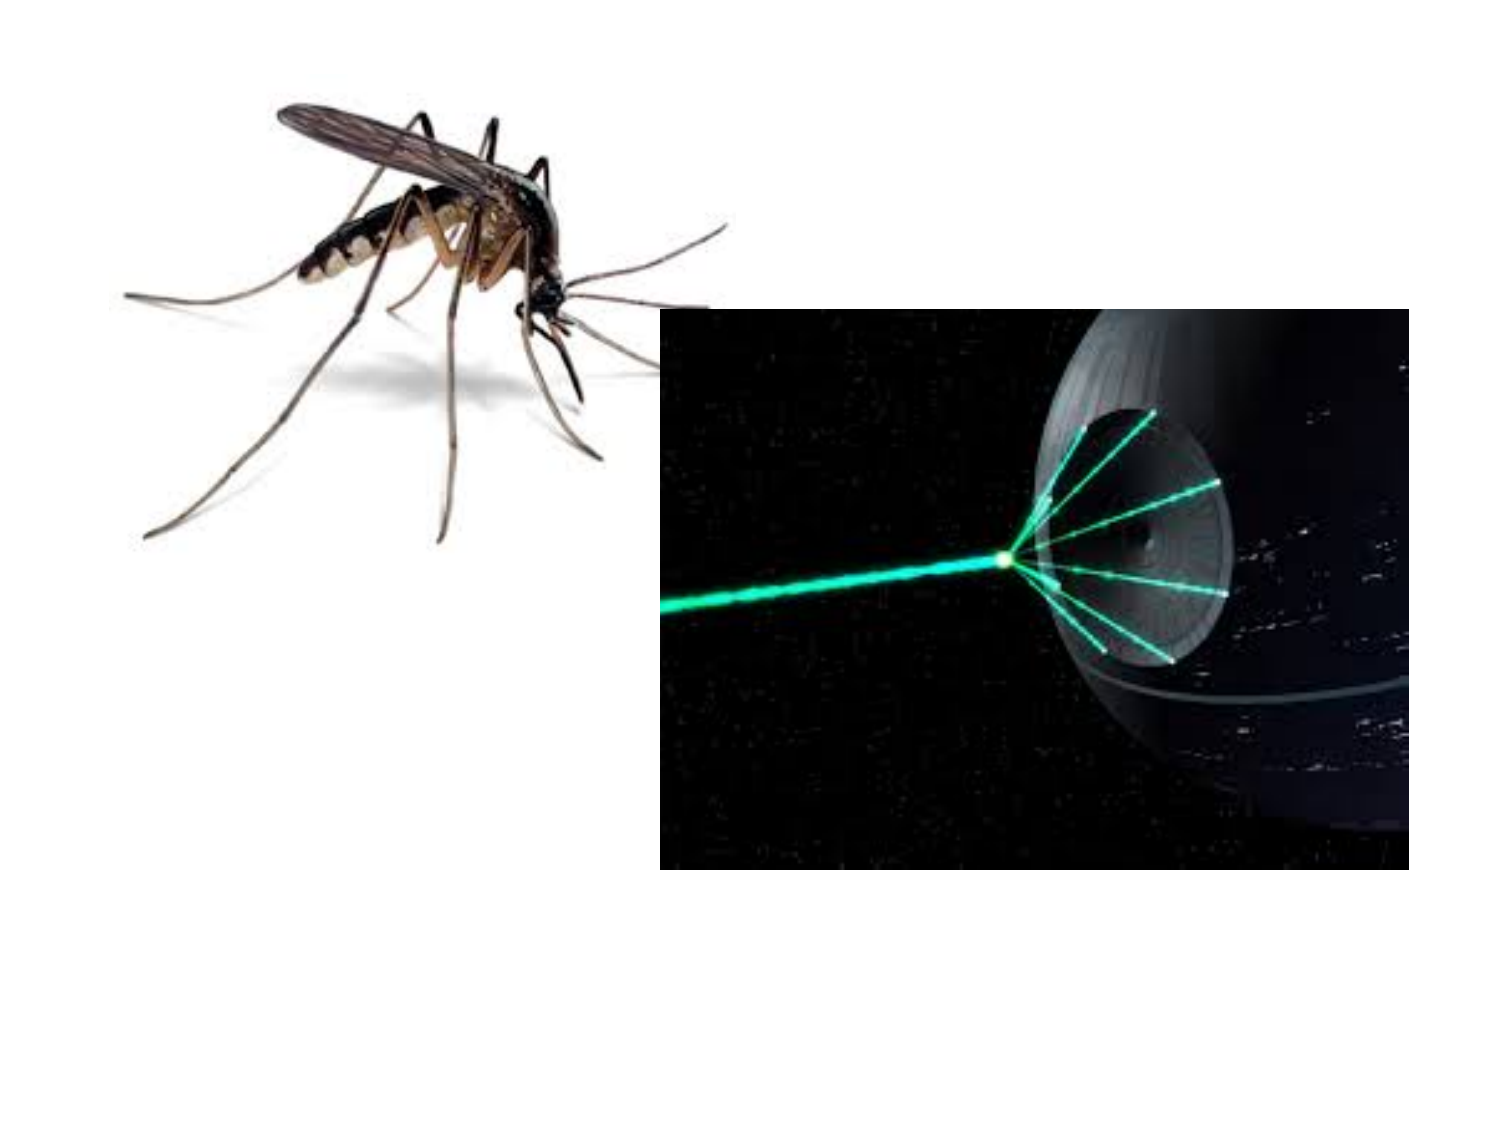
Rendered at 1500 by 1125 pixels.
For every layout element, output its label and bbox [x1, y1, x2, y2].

picture [109, 74, 1409, 871]
